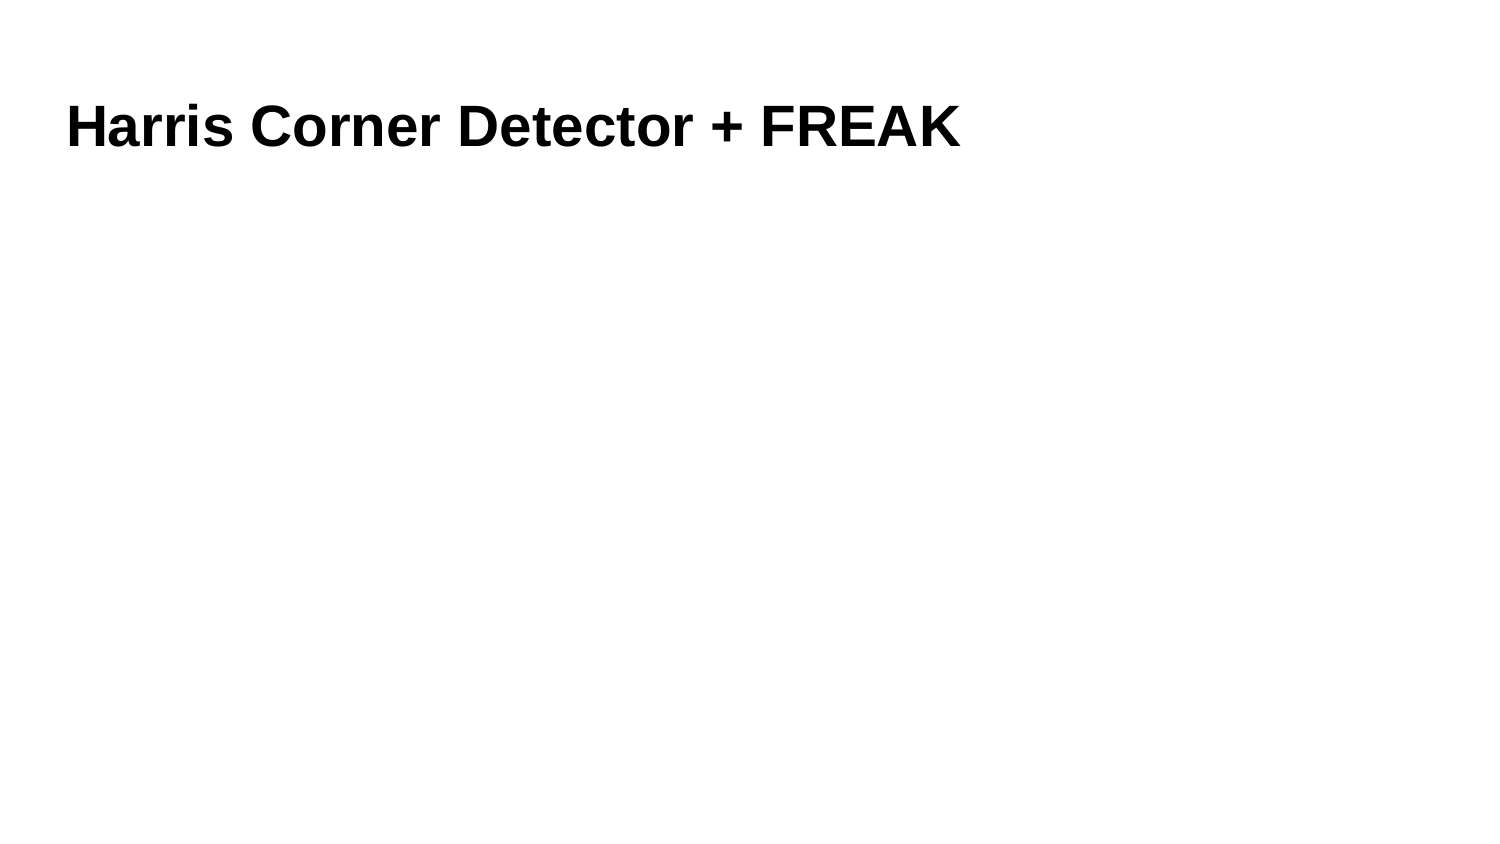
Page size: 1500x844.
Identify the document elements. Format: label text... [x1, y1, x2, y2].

title Harris Corner Detector + FREAK [51, 72, 1449, 167]
